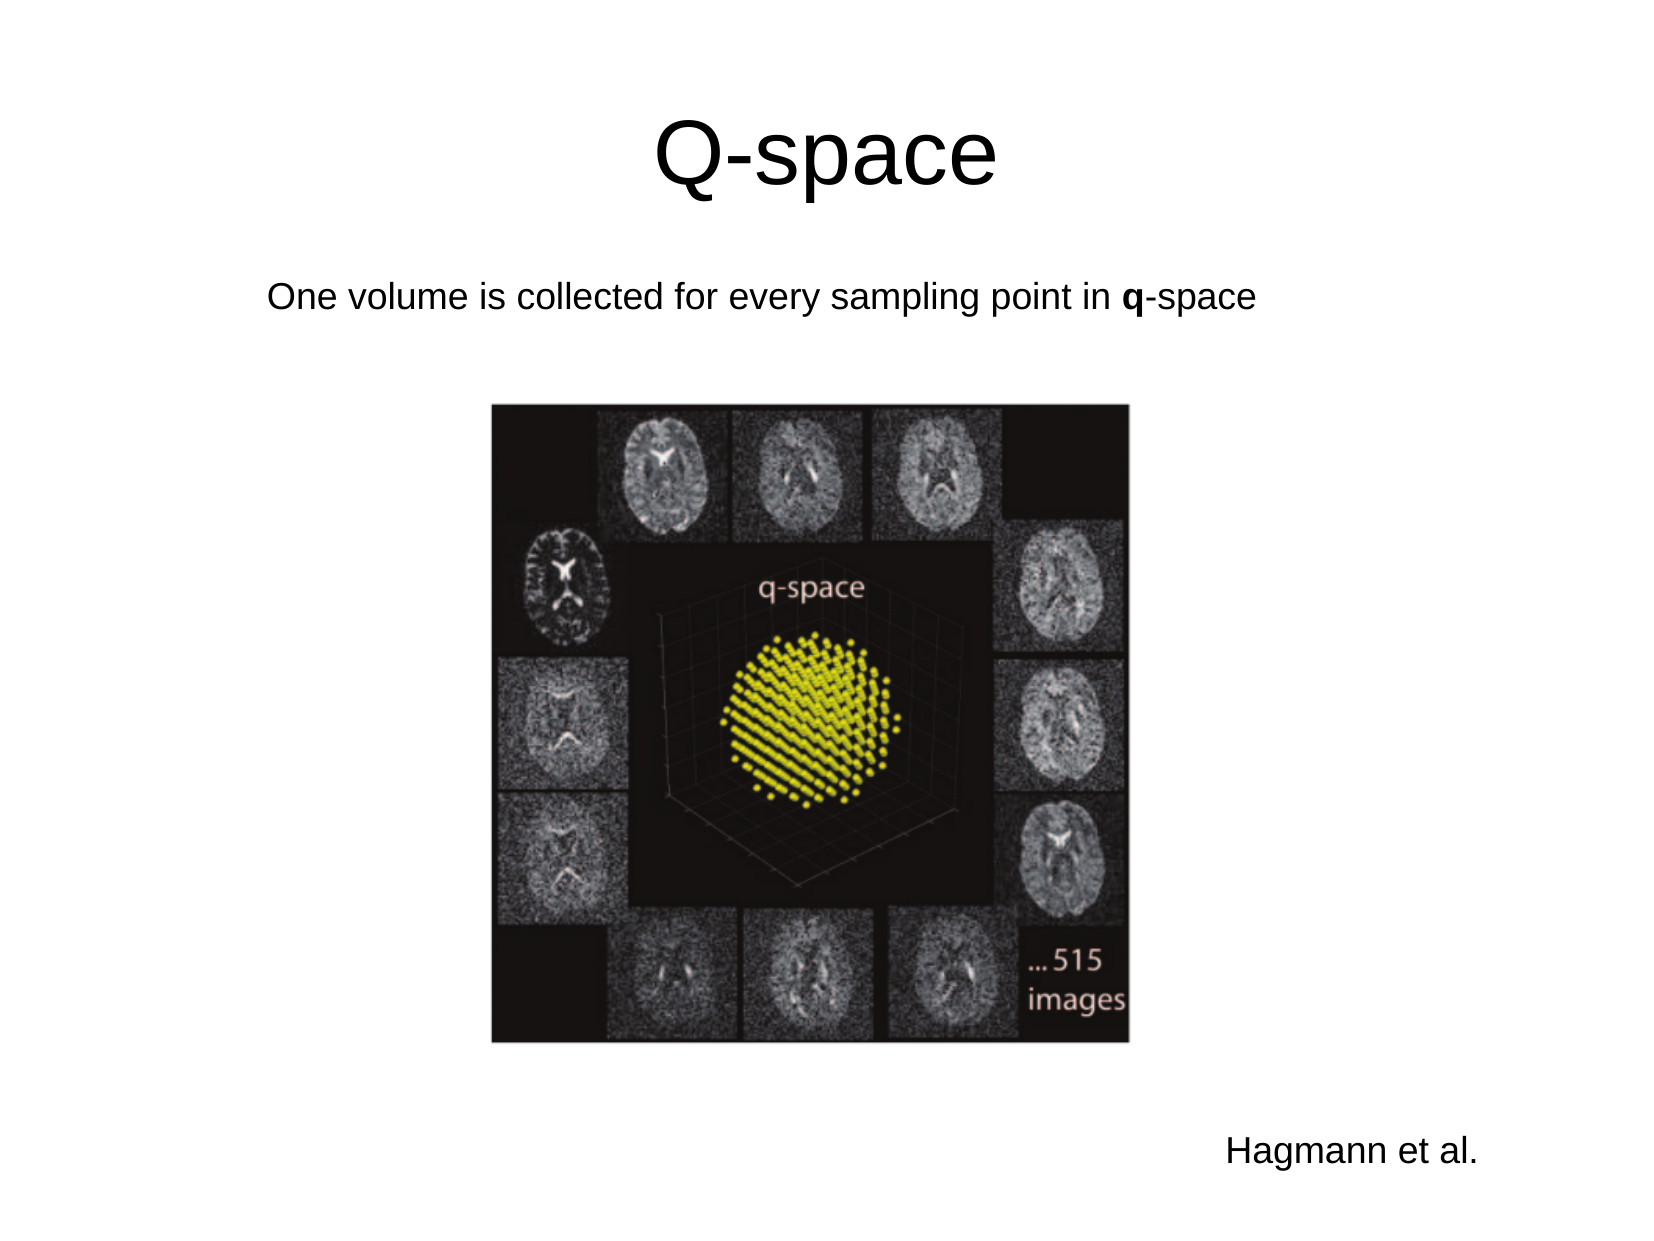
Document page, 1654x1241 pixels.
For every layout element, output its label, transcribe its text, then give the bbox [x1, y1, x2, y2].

text_box One volume is collected for every sampling point in q-space [252, 267, 1272, 325]
picture [442, 366, 1168, 1063]
title Q-space [82, 56, 1571, 250]
text_box Hagmann et al. [1210, 1122, 1495, 1179]
